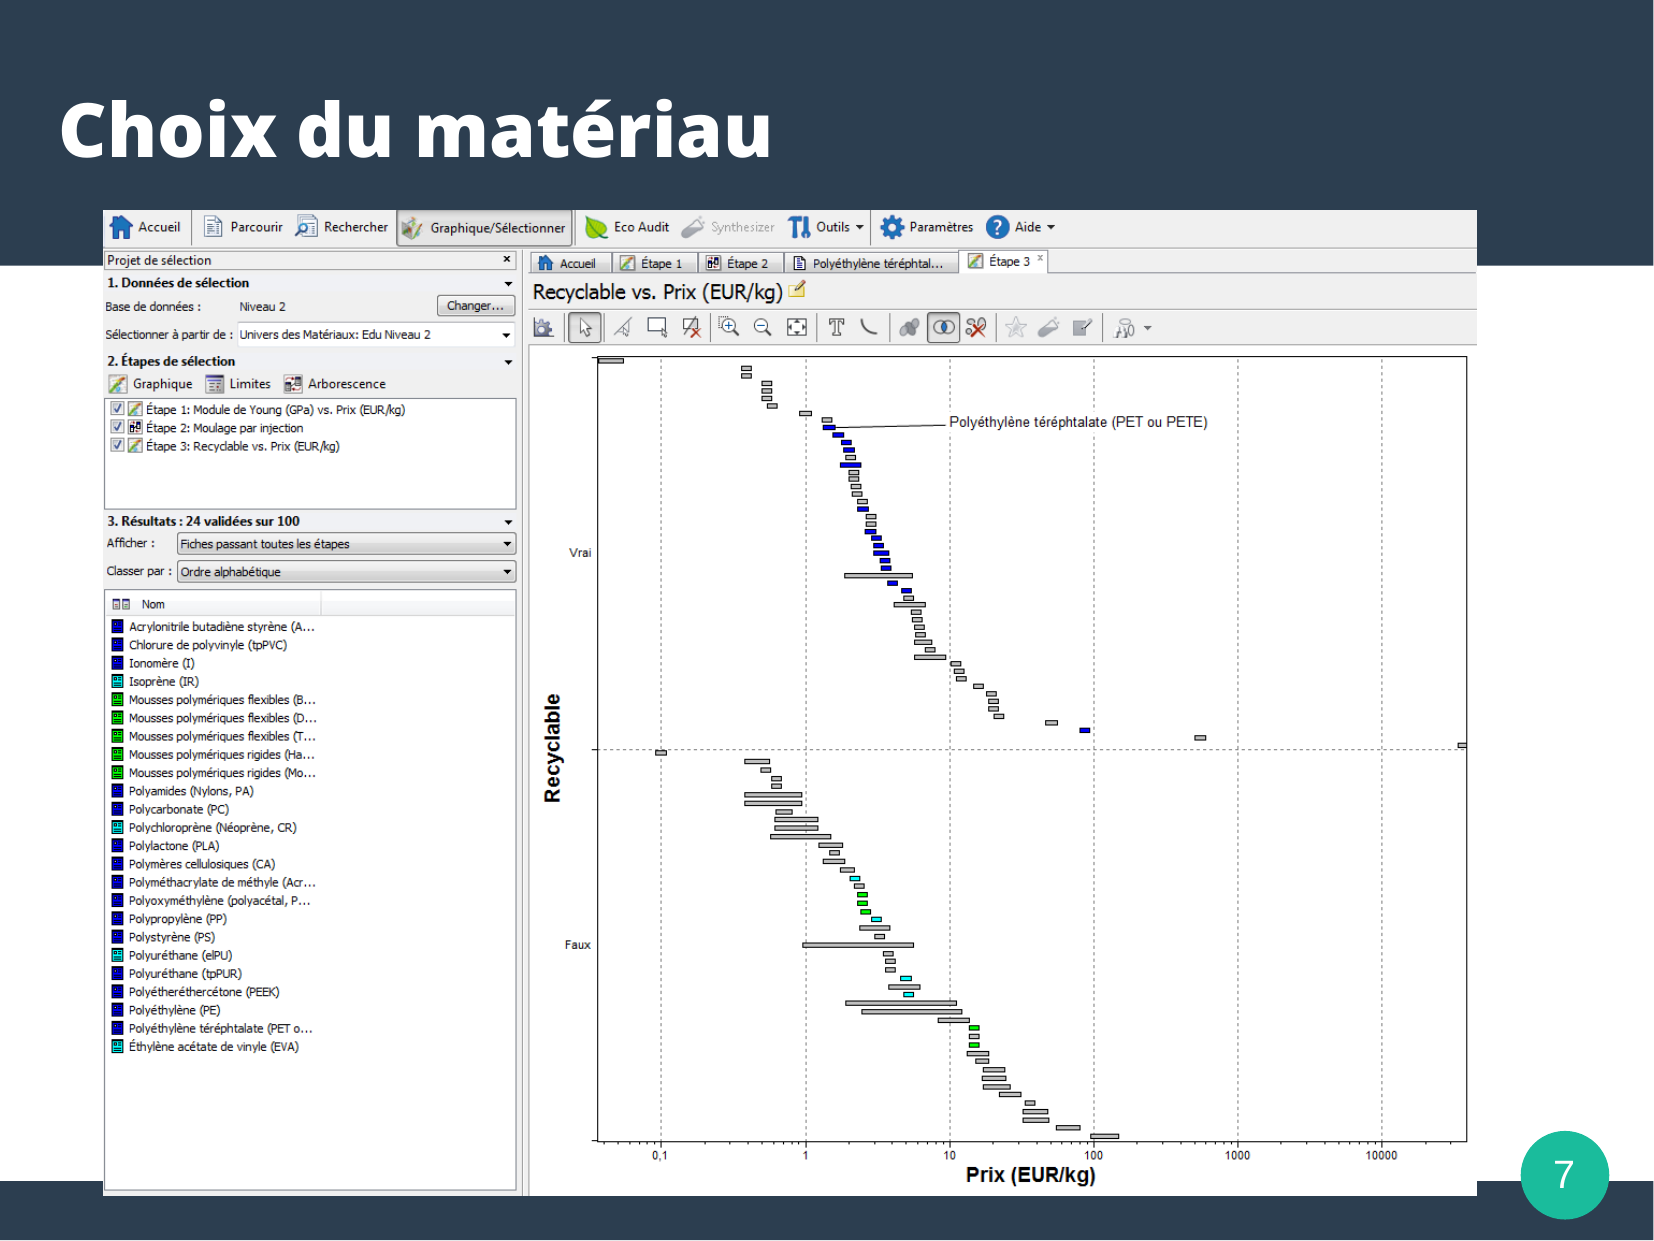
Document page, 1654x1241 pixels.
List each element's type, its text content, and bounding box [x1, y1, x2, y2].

title Choix du matériau [59, 49, 1595, 207]
text_box 7 [1538, 1145, 1598, 1205]
picture [103, 210, 1477, 1196]
